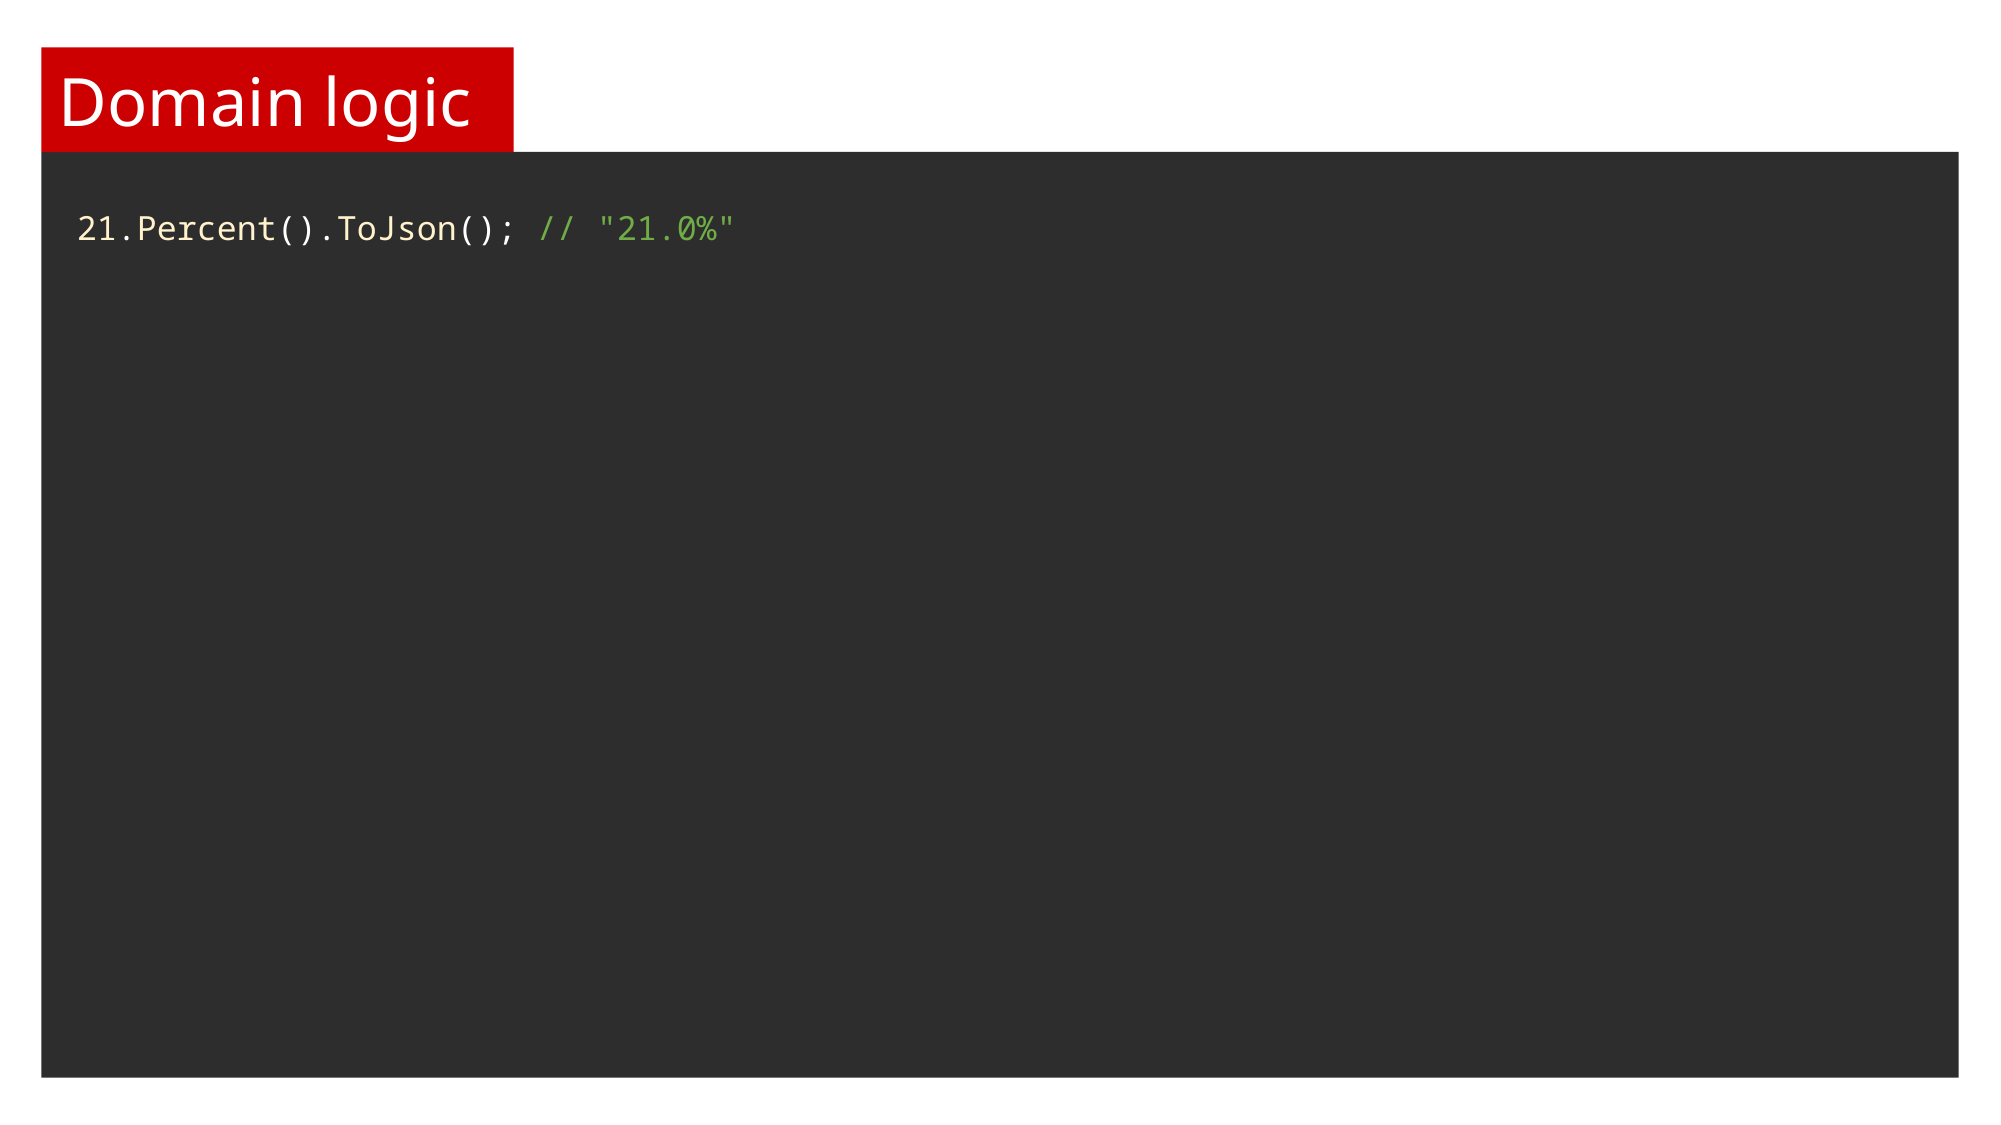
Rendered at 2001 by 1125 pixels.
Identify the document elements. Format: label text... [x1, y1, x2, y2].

text_box 21.Percent().ToJson(); // "21.0%" [41, 152, 1602, 248]
text_box [41, 152, 1959, 1078]
text_box Domain logic [41, 47, 514, 153]
